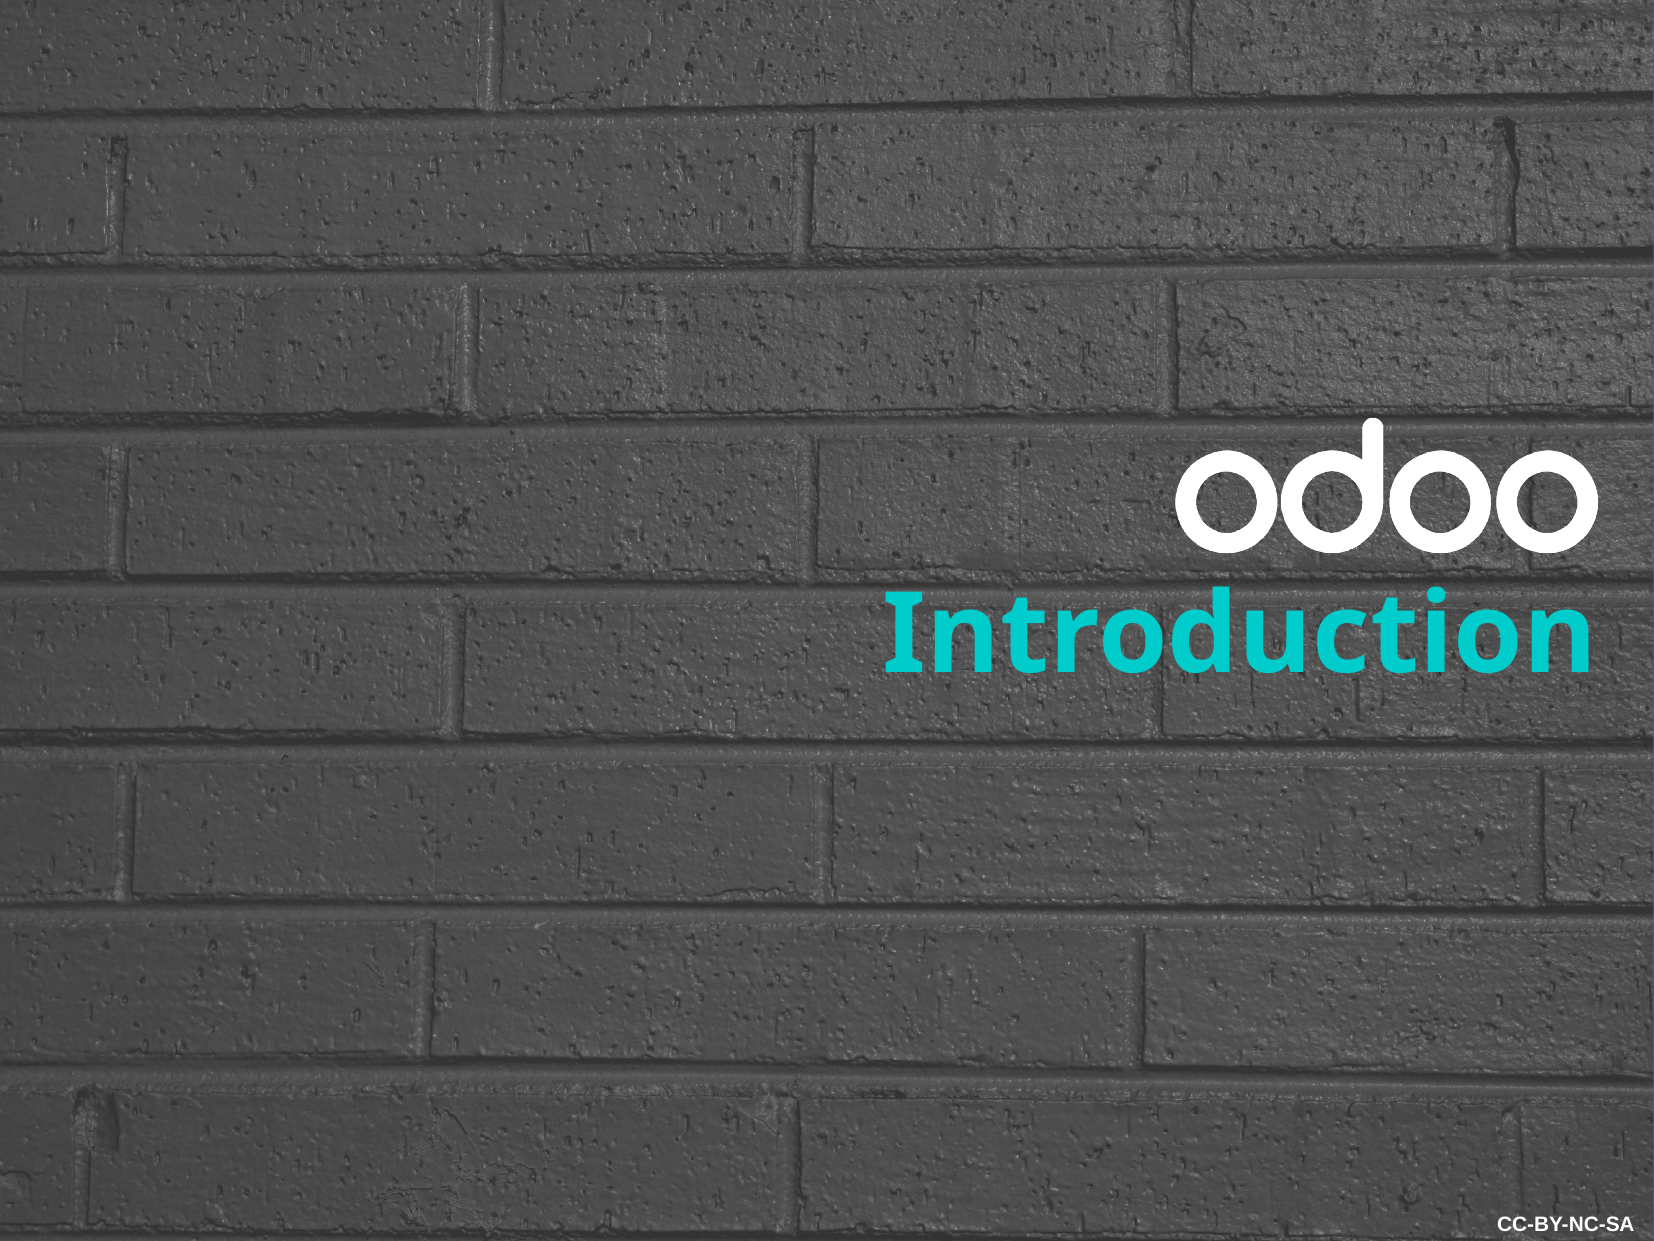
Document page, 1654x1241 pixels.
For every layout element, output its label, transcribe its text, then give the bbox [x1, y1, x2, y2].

picture [0, 0, 1654, 1241]
text_box CC-BY-NC-SA [1482, 1204, 1654, 1241]
text_box Introduction [17, 544, 1613, 827]
